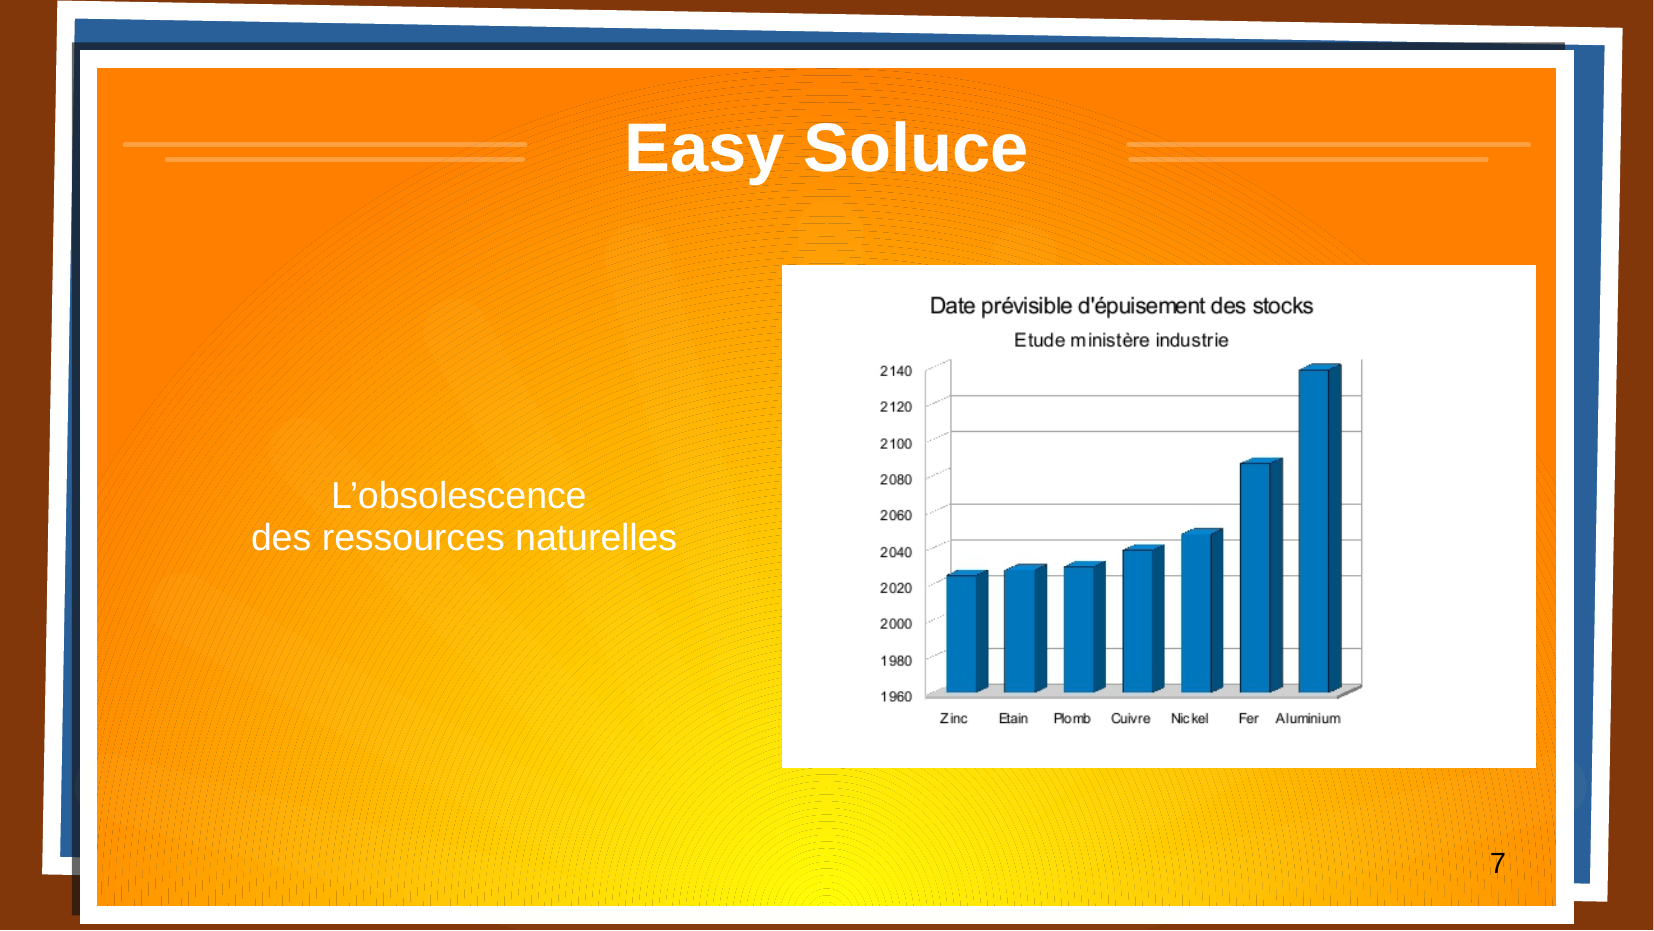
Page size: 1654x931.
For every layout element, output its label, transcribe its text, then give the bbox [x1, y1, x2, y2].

text_box L’obsolescence des ressources naturelles [236, 467, 693, 567]
picture [782, 265, 1536, 768]
title Easy Soluce [531, 73, 1123, 222]
